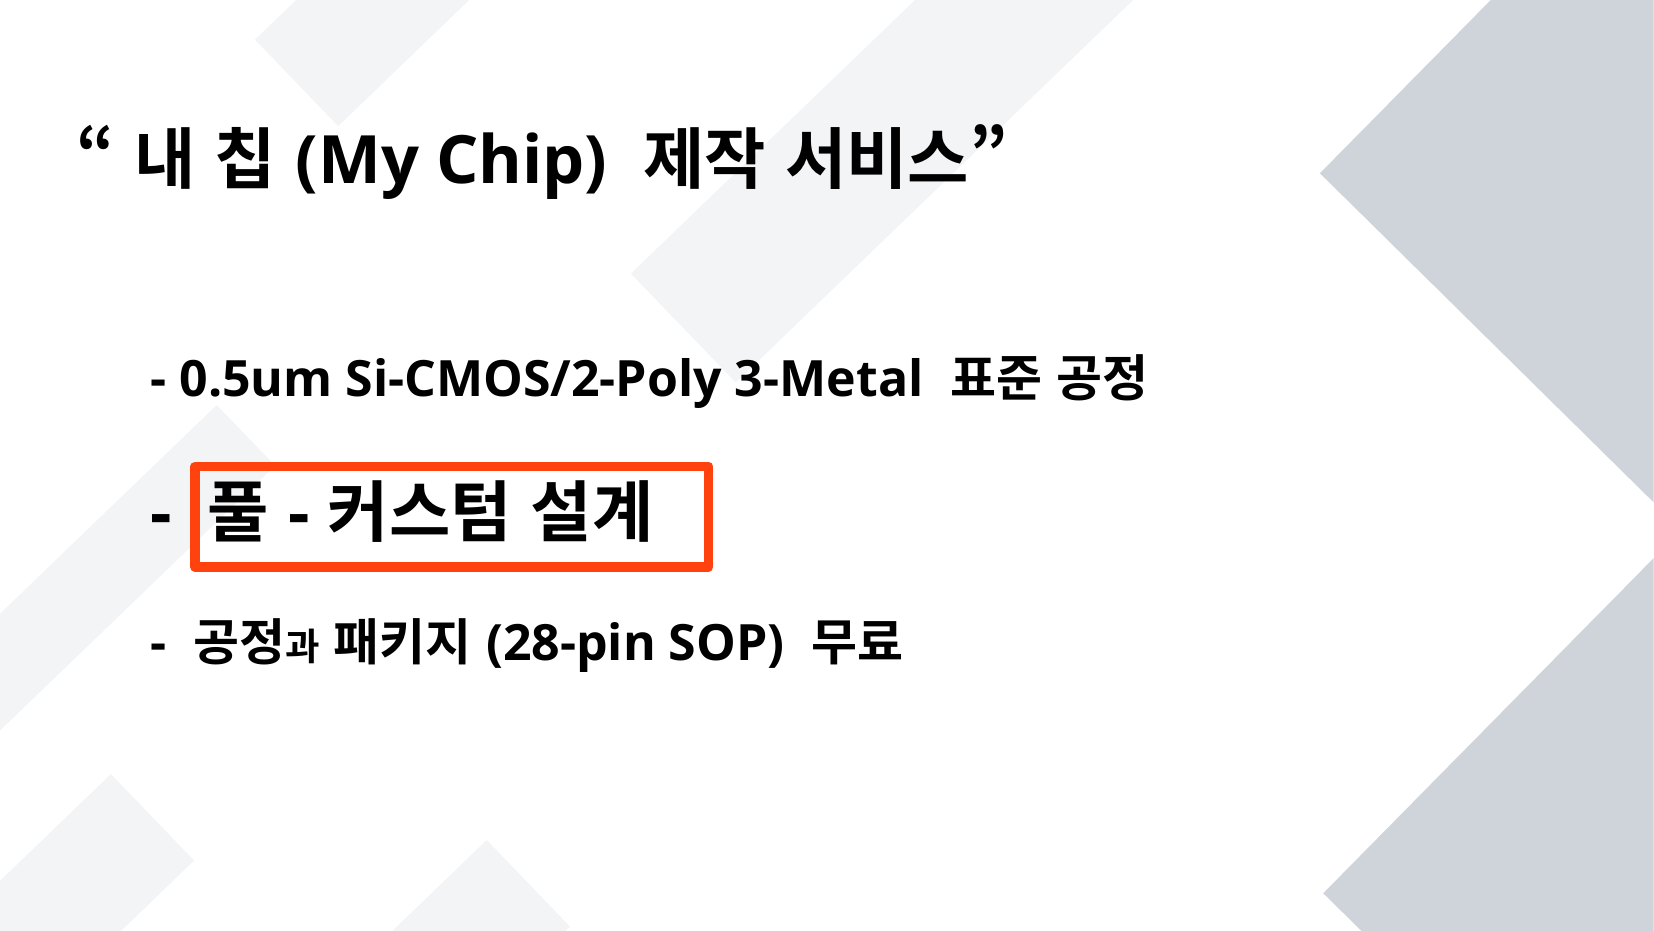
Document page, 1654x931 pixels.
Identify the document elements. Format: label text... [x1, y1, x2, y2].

title “내 칩(My Chip) 제작 서비스” [76, 76, 1565, 233]
subtitle - 0.5um Si-CMOS/2-Poly 3-Metal 표준 공정 - 풀-커스텀 설계 - 공정과 패키지(28-pin SOP) 무료 [76, 240, 1565, 890]
